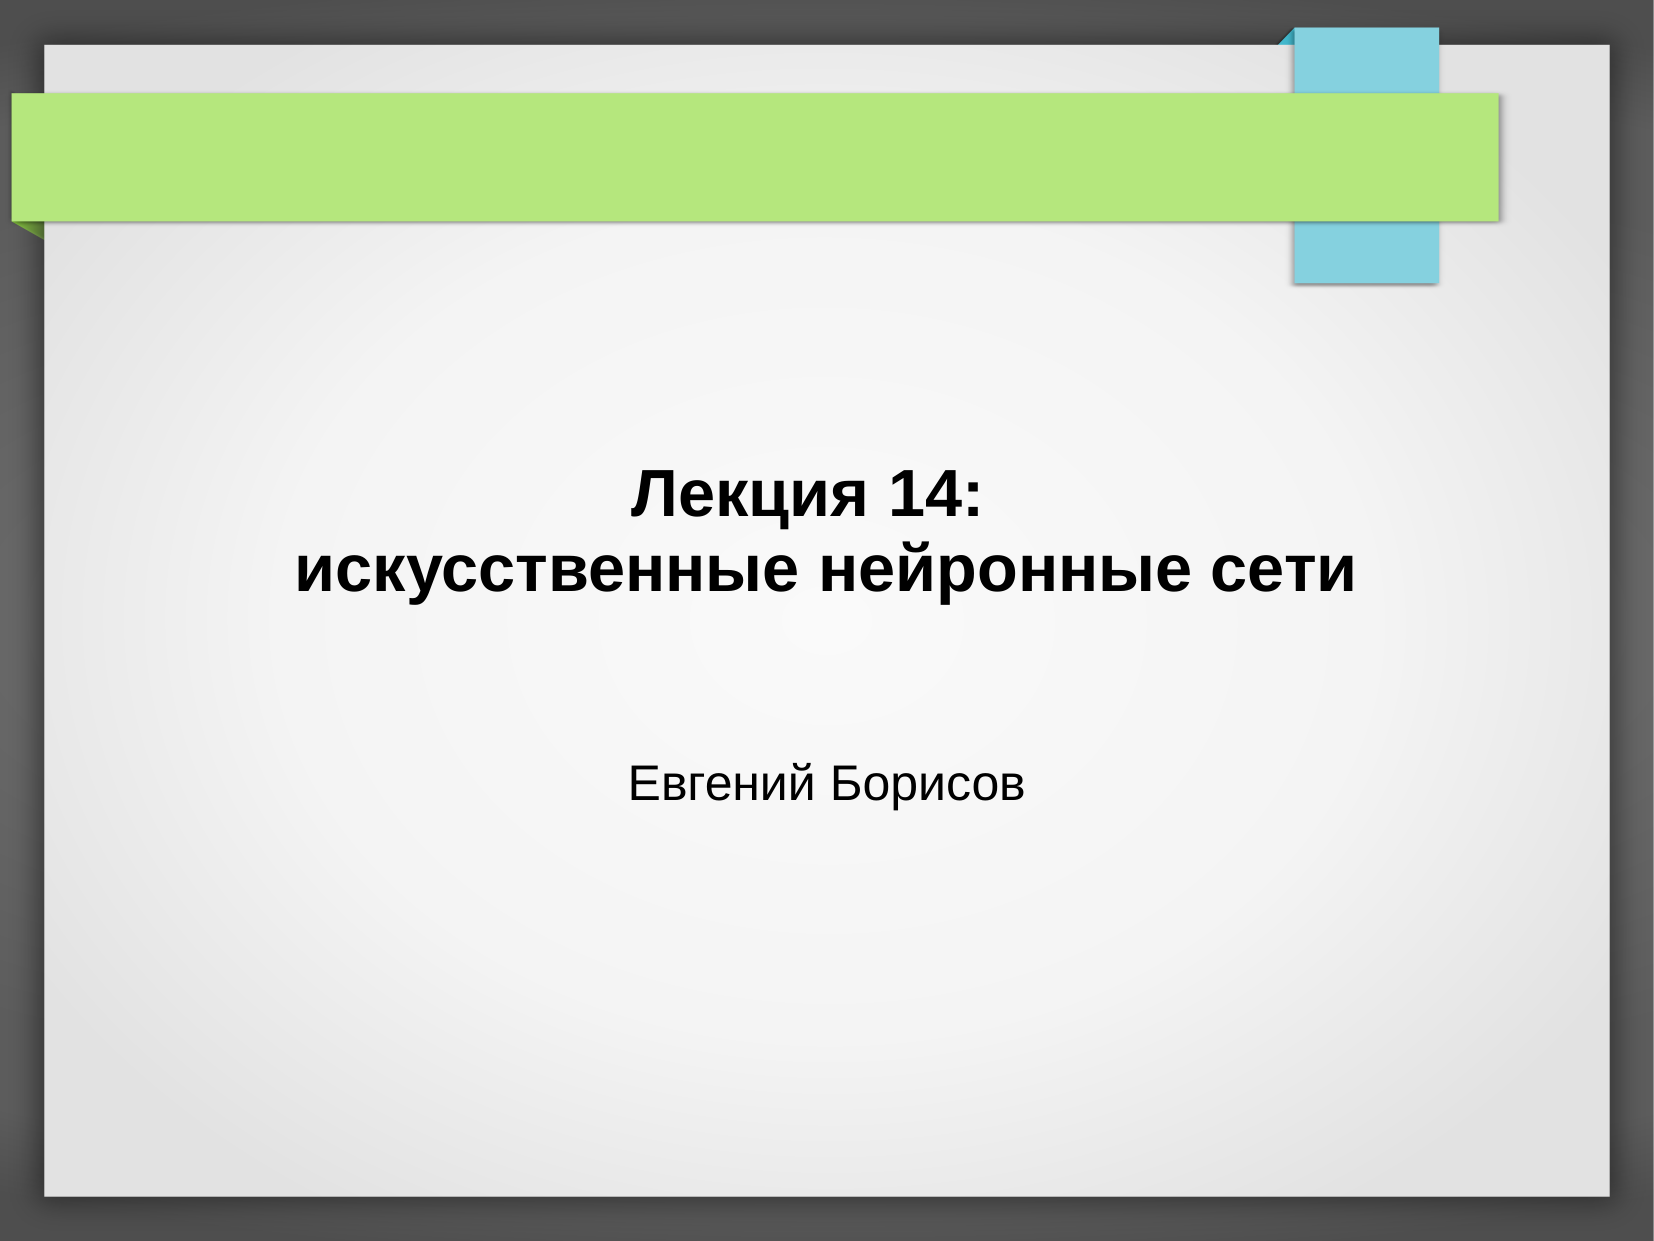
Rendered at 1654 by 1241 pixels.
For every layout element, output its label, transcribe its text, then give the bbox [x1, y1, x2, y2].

subtitle Лекция 14: искусственные нейронные сети Евгений Борисов [82, 290, 1571, 1010]
picture [0, 0, 1654, 1241]
